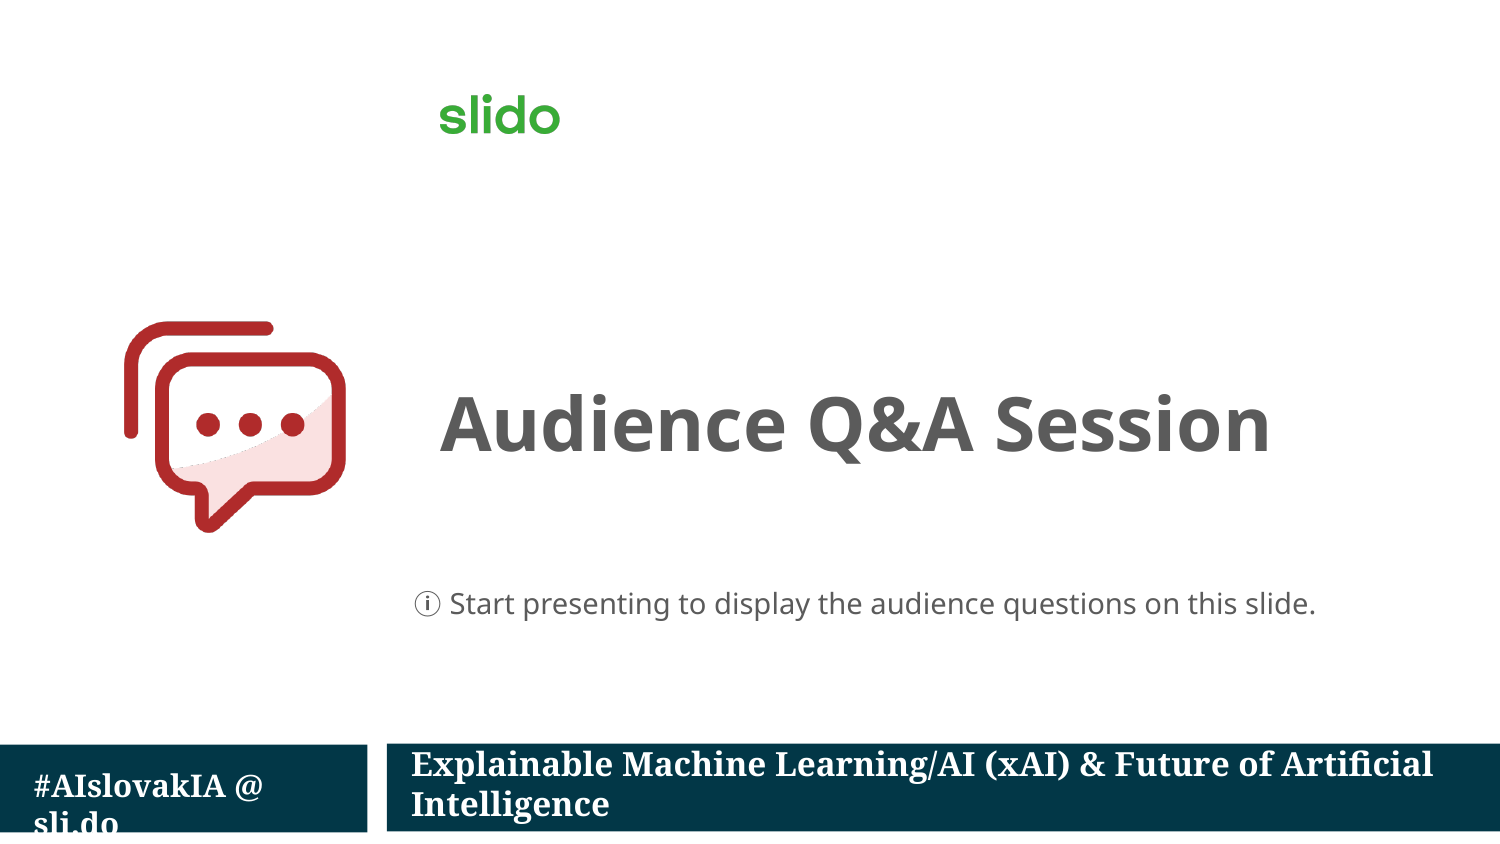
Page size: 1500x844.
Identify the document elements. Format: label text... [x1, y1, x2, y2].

text_box #AIslovakIA @ sli.do [22, 760, 342, 815]
text_box Explainable Machine Learning/AI (xAI) & Future of Artificial Intelligence [400, 740, 1500, 826]
text_box Audience Q&A Session [425, 316, 1417, 528]
text_box ⓘ Start presenting to display the audience questions on this slide. [400, 571, 1434, 635]
picture [428, 83, 572, 147]
picture [83, 272, 384, 572]
